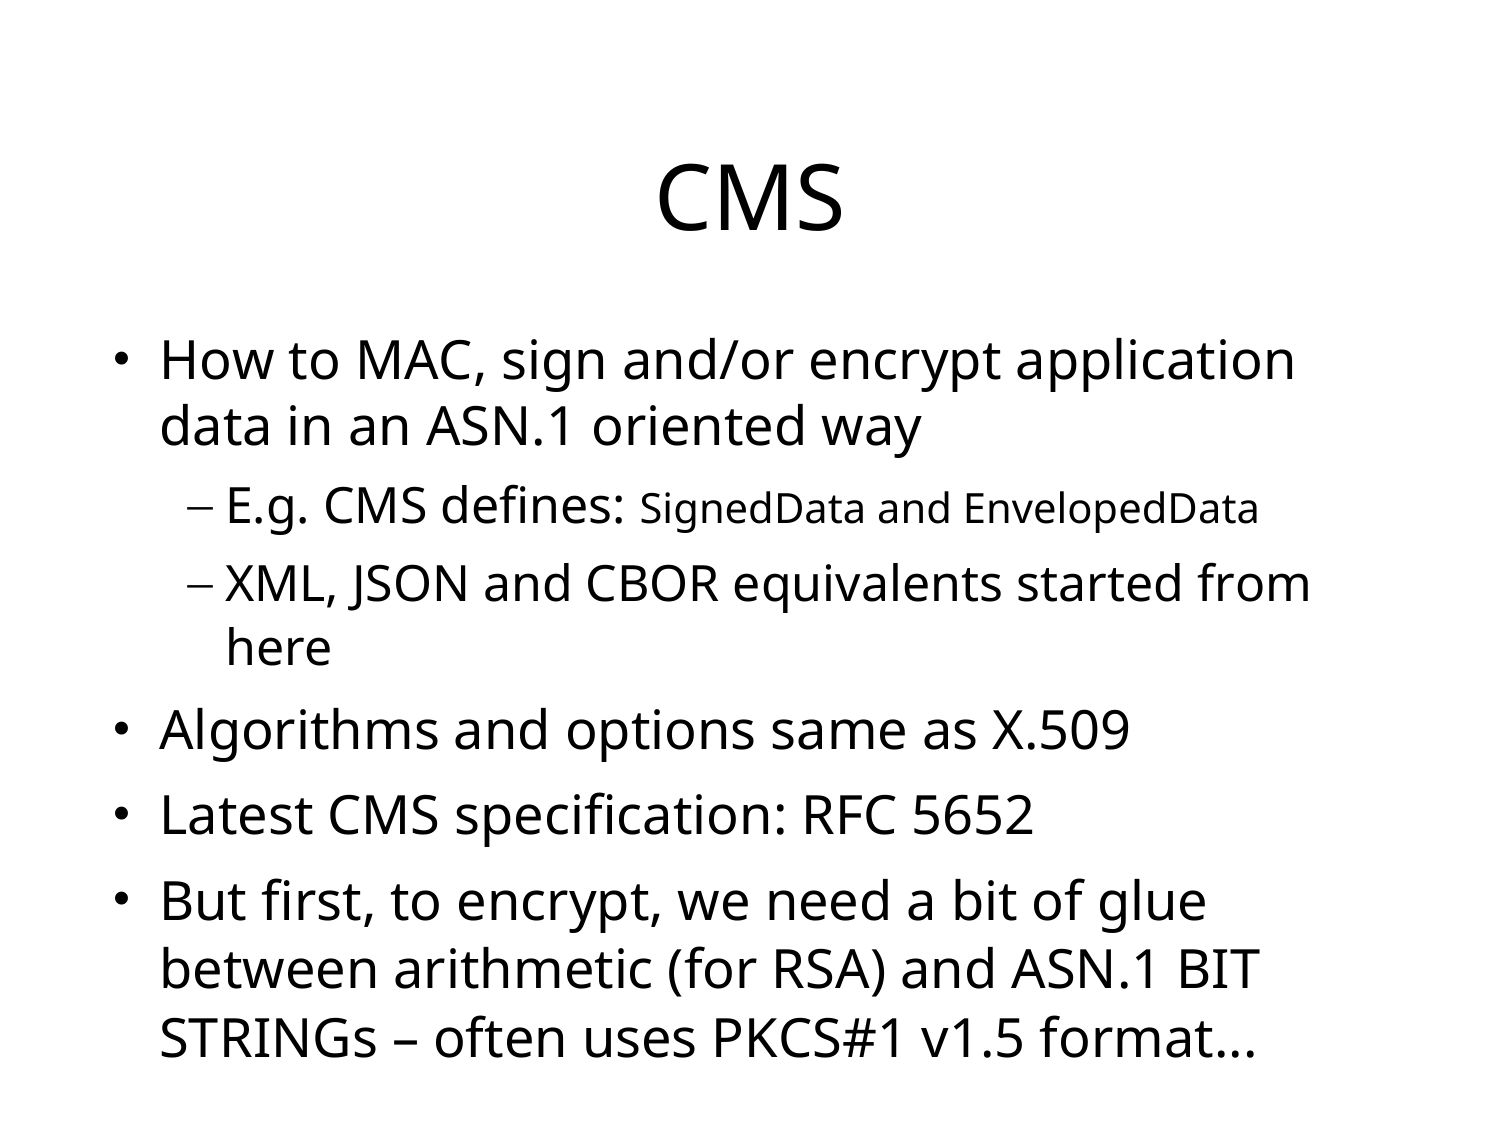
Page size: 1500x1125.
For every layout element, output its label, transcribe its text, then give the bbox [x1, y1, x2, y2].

text_box How to MAC, sign and/or encrypt application data in an ASN.1 oriented way E.g. CMS defines: SignedData and EnvelopedData XML, JSON and CBOR equivalents started from here Algorithms and options same as X.509 Latest CMS specification: RFC 5652 But first, to encrypt, we need a bit of glue between arithmetic (for RSA) and ASN.1 BIT STRINGs – often uses PKCS#1 v1.5 format... [112, 324, 1388, 1021]
text_box CMS [112, 99, 1388, 288]
